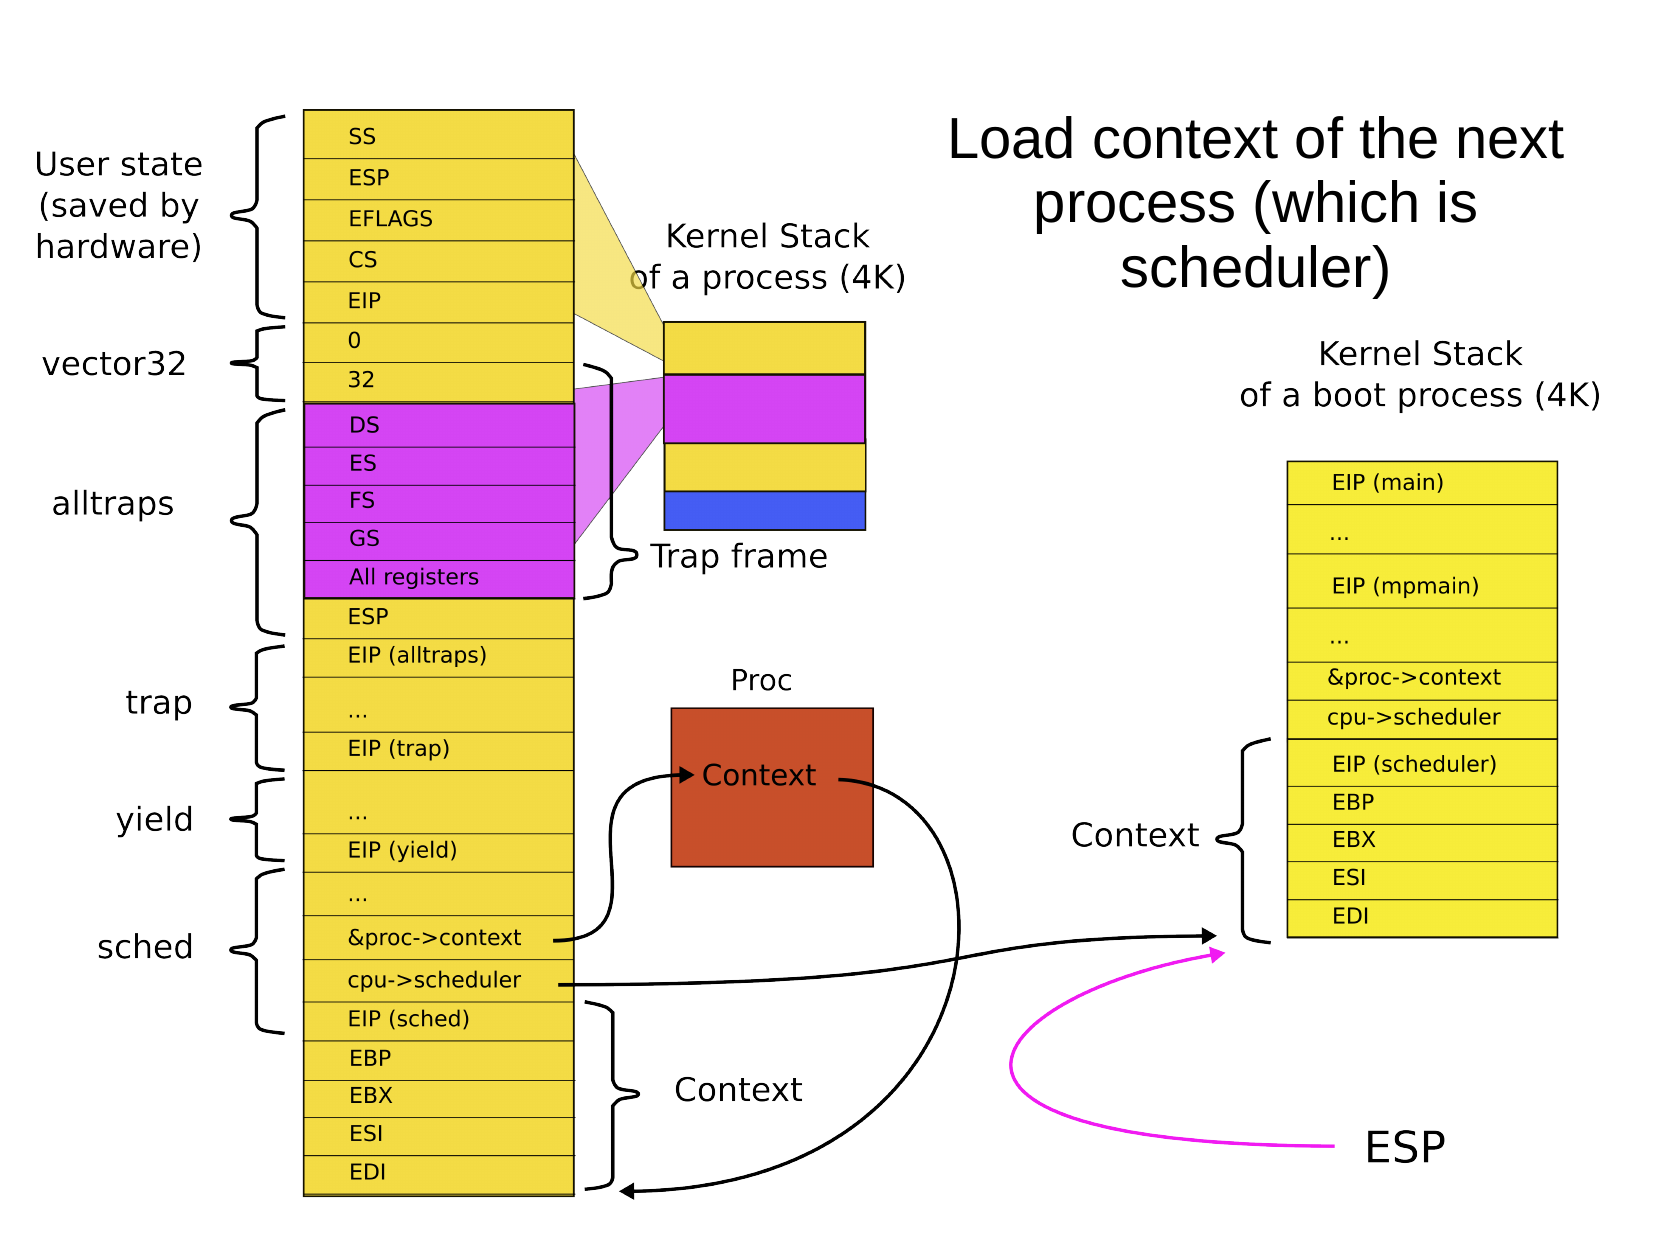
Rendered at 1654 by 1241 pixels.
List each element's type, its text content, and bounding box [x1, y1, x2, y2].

list Load context of the next process (which is scheduler) [900, 105, 1613, 301]
picture [37, 109, 1599, 1201]
